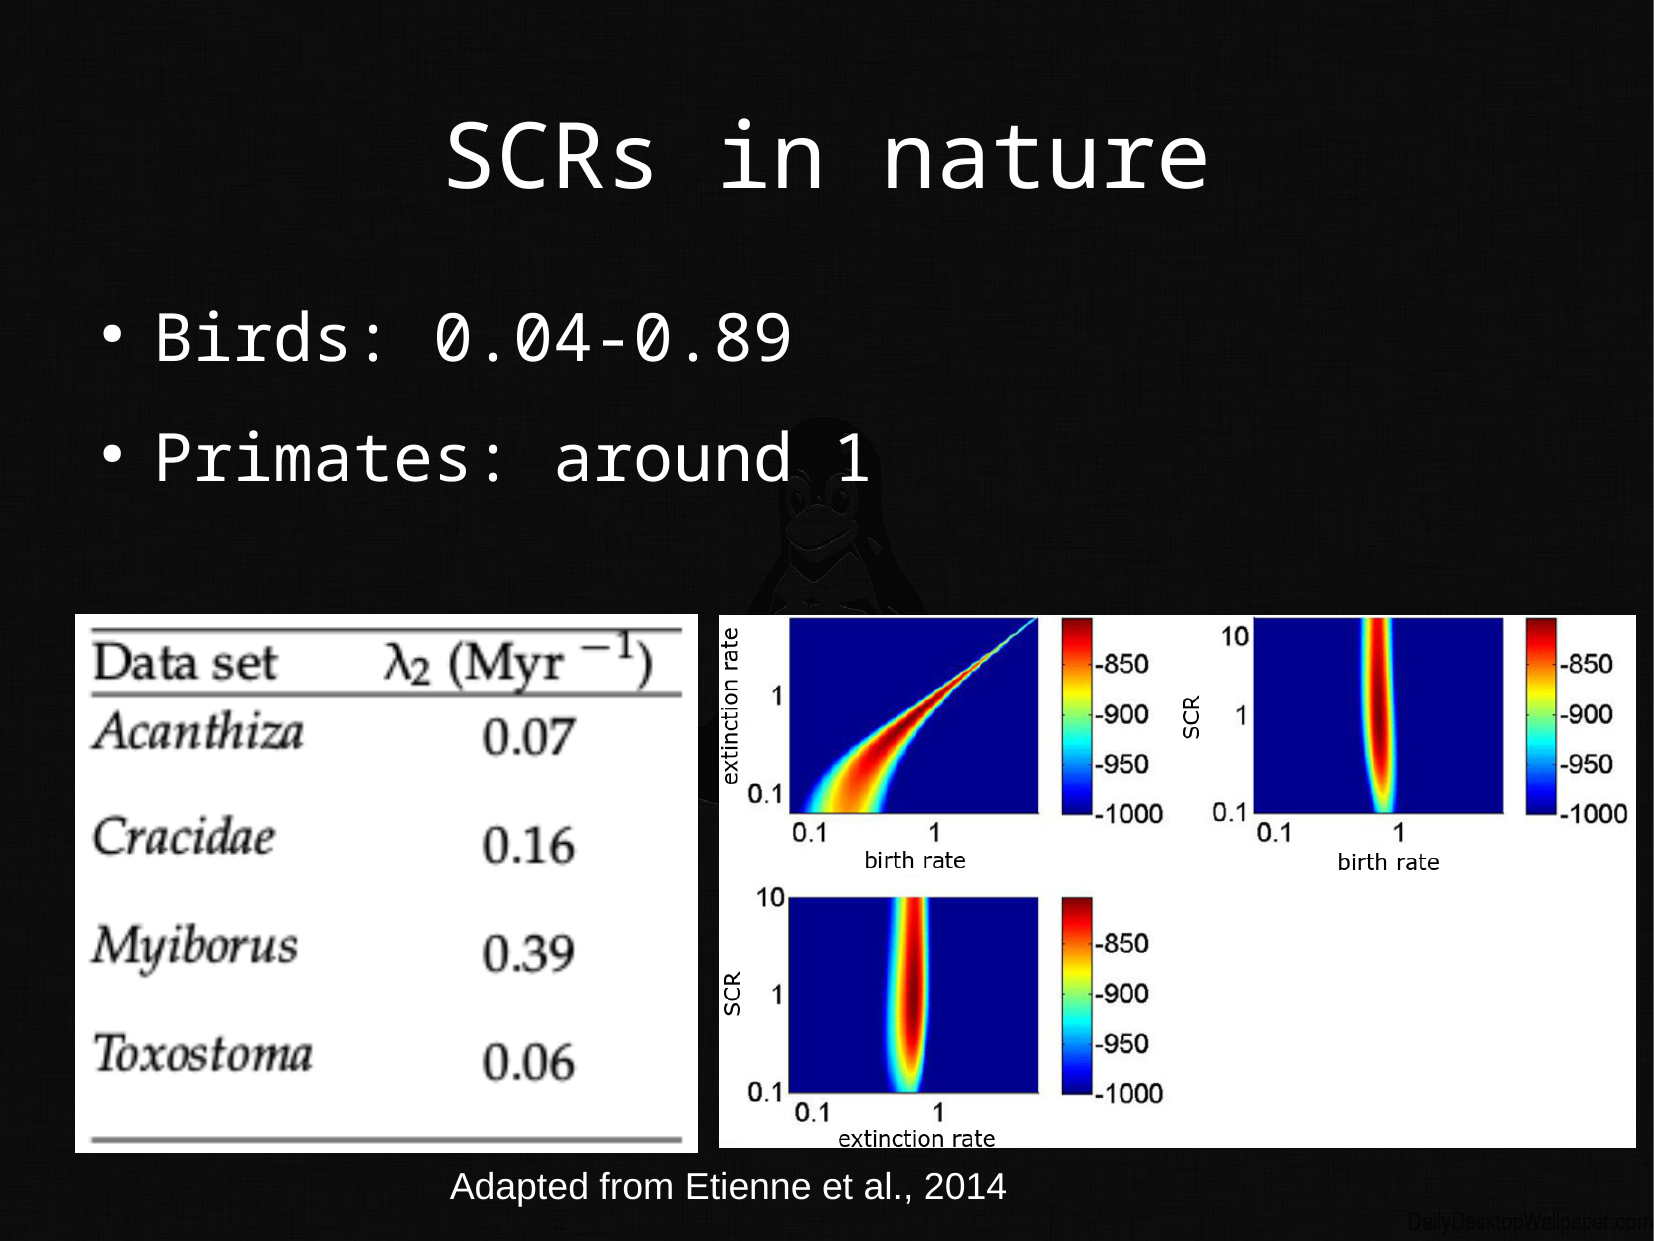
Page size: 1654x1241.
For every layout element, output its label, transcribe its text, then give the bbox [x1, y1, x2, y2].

list Birds: 0.04-0.89 Primates: around 1 [82, 290, 1571, 1010]
text_box Adapted from Etienne et al., 2014 [435, 1158, 1081, 1216]
picture [0, 0, 1654, 1241]
title SCRs in nature [82, 49, 1571, 257]
